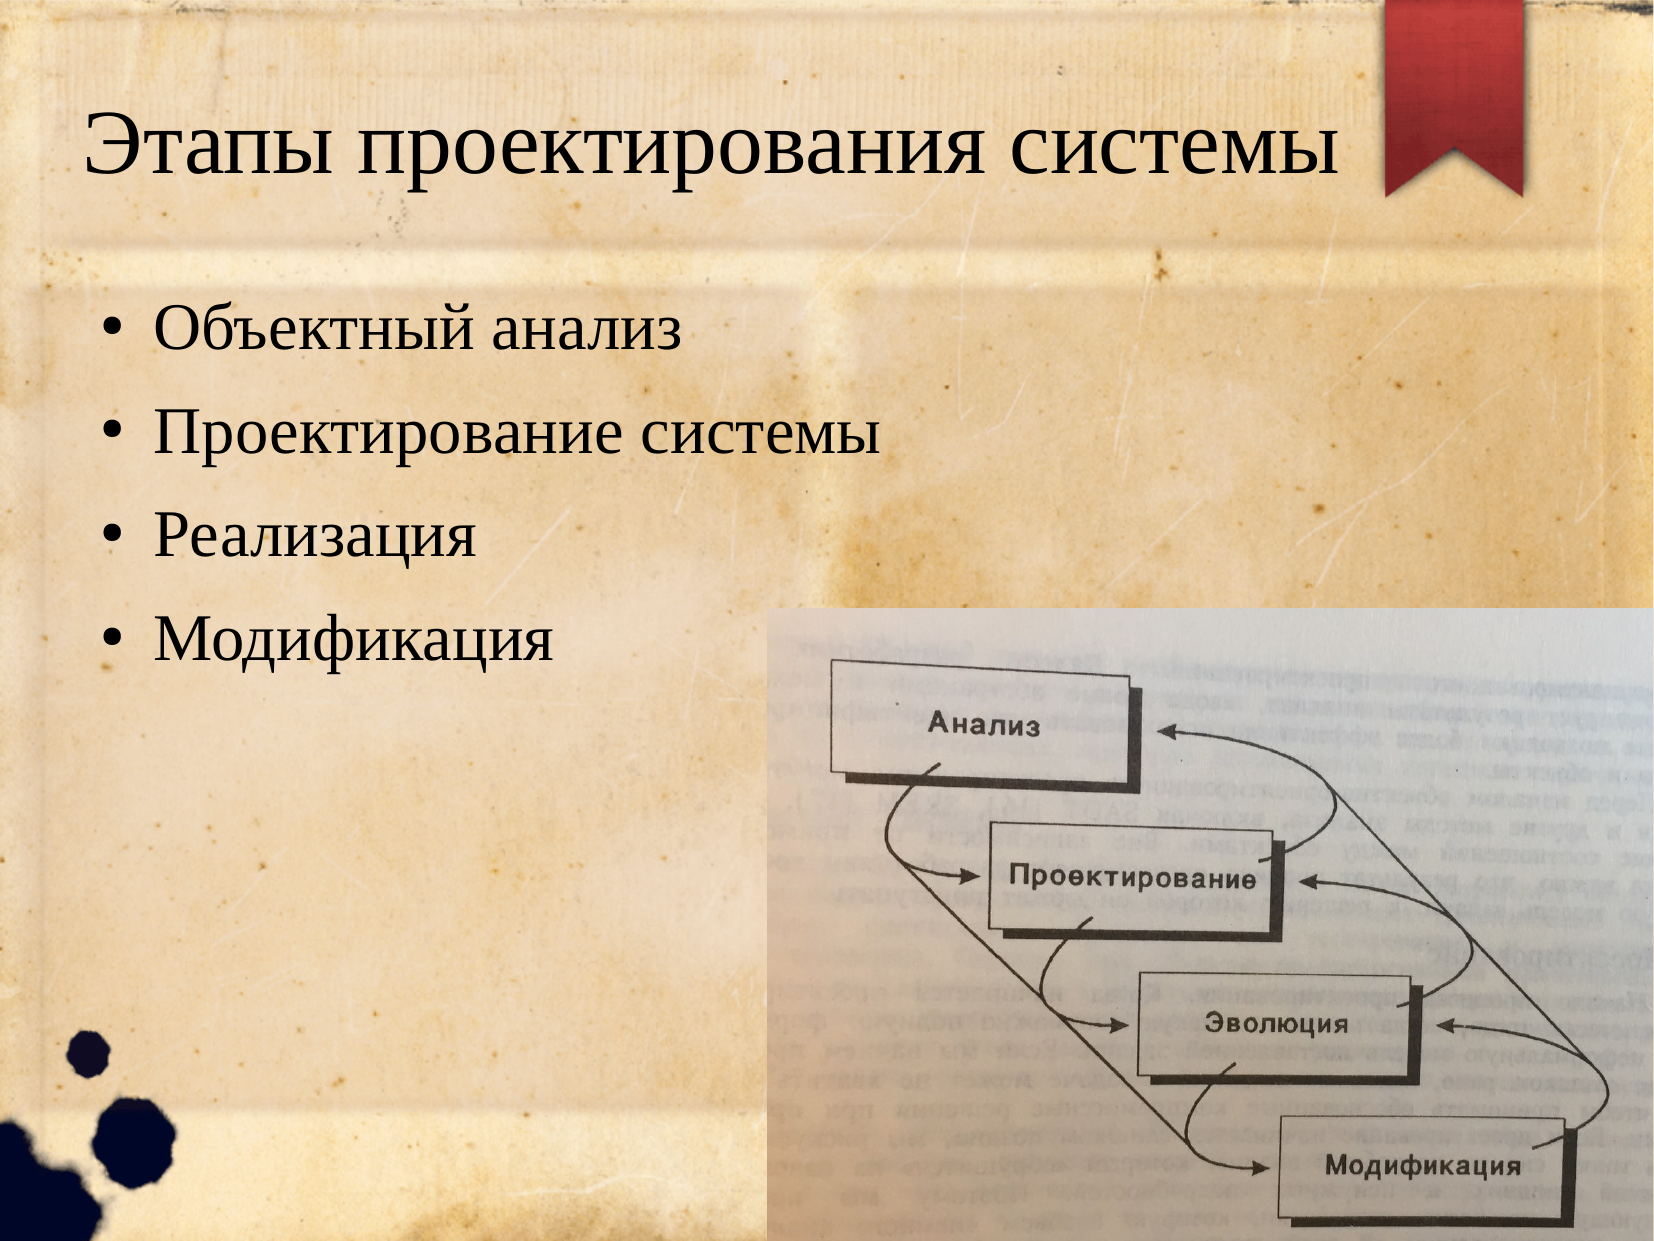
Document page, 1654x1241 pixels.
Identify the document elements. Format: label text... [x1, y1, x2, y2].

title Этапы проектирования системы [82, 49, 1347, 237]
list Объектный анализ Проектирование системы Реализация Модификация [82, 290, 1538, 1010]
picture [0, 0, 1654, 1241]
